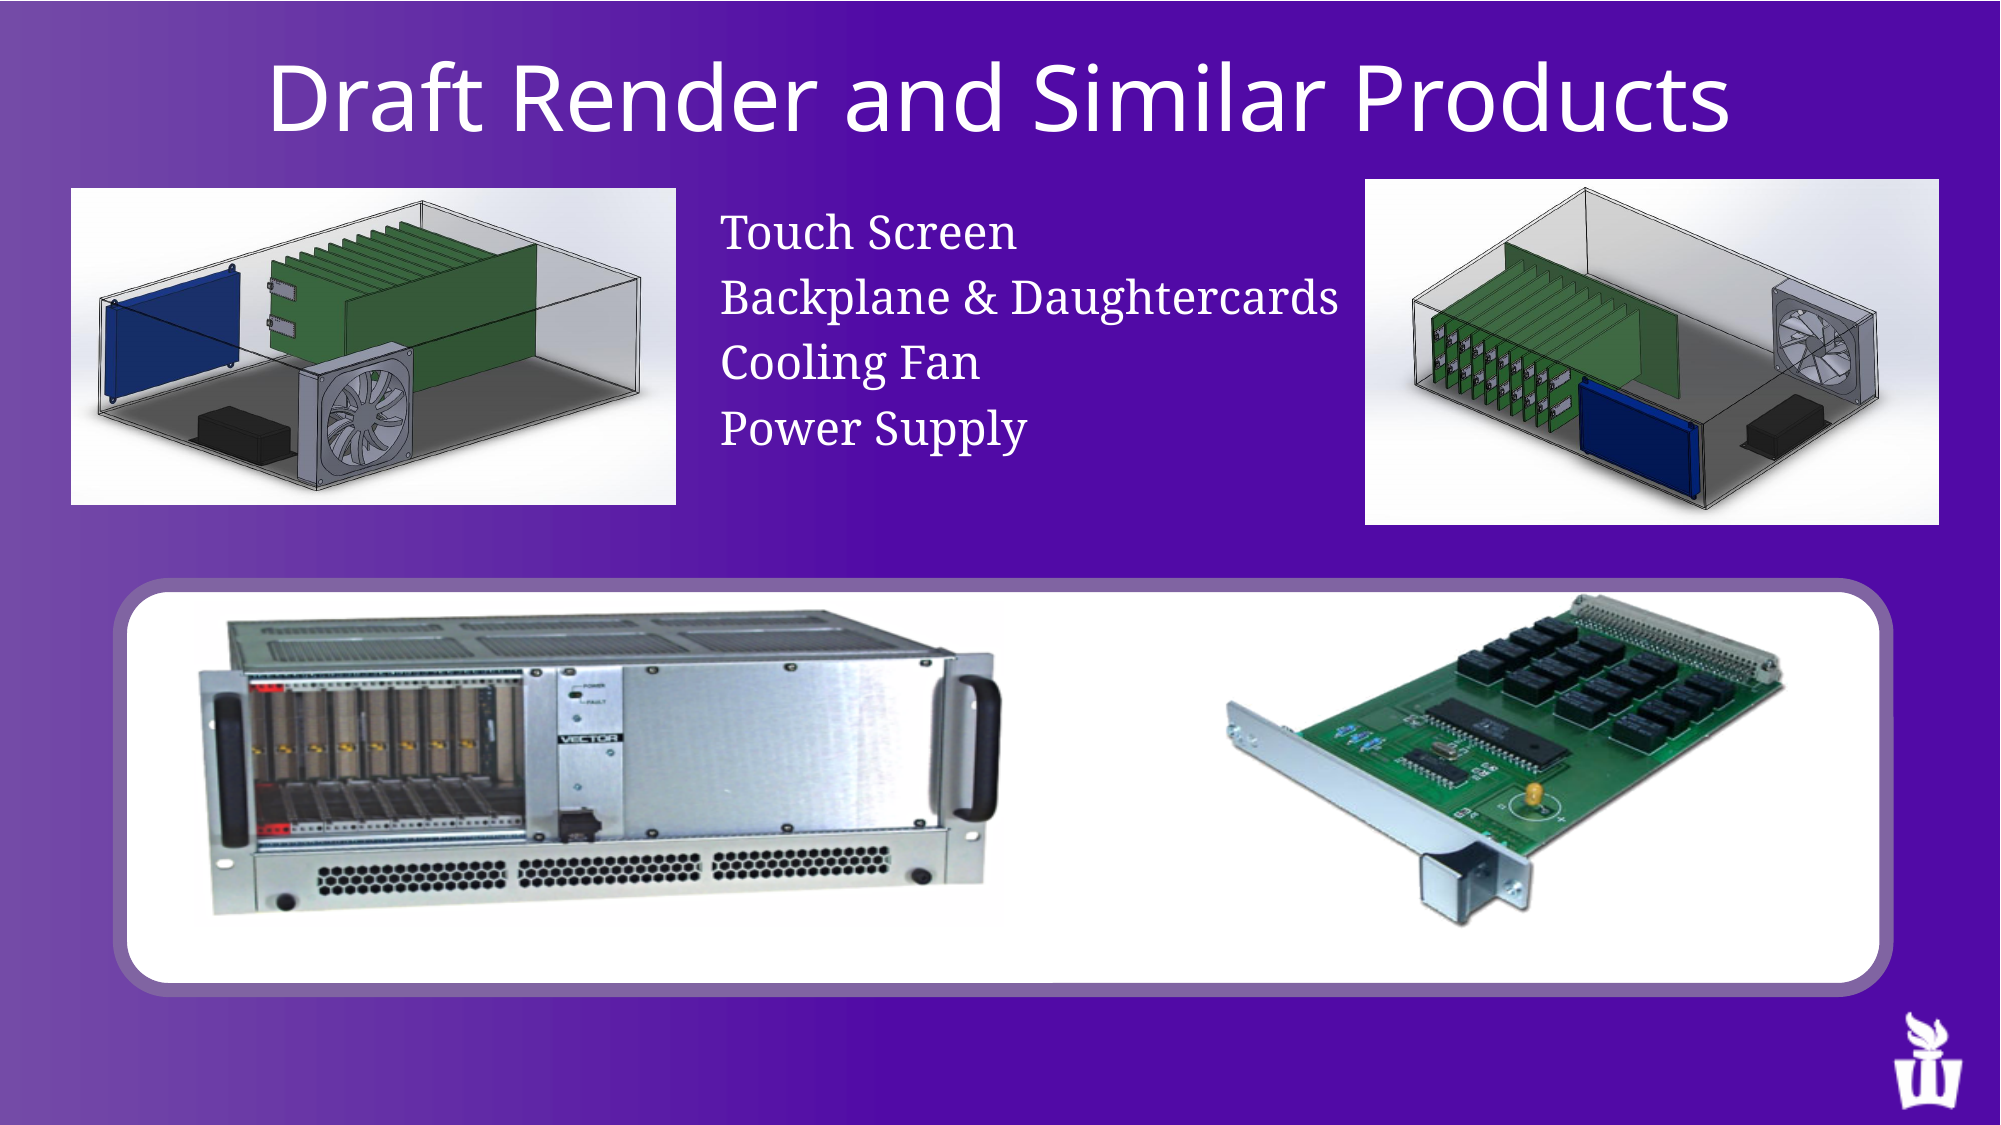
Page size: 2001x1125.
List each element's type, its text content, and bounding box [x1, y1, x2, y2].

text_box Touch Screen Backplane & Daughtercards Cooling Fan Power Supply [705, 195, 1365, 502]
picture [0, 1, 2000, 1125]
text_box Draft Render and Similar Products [99, 1, 1900, 189]
text_box [119, 585, 1887, 991]
